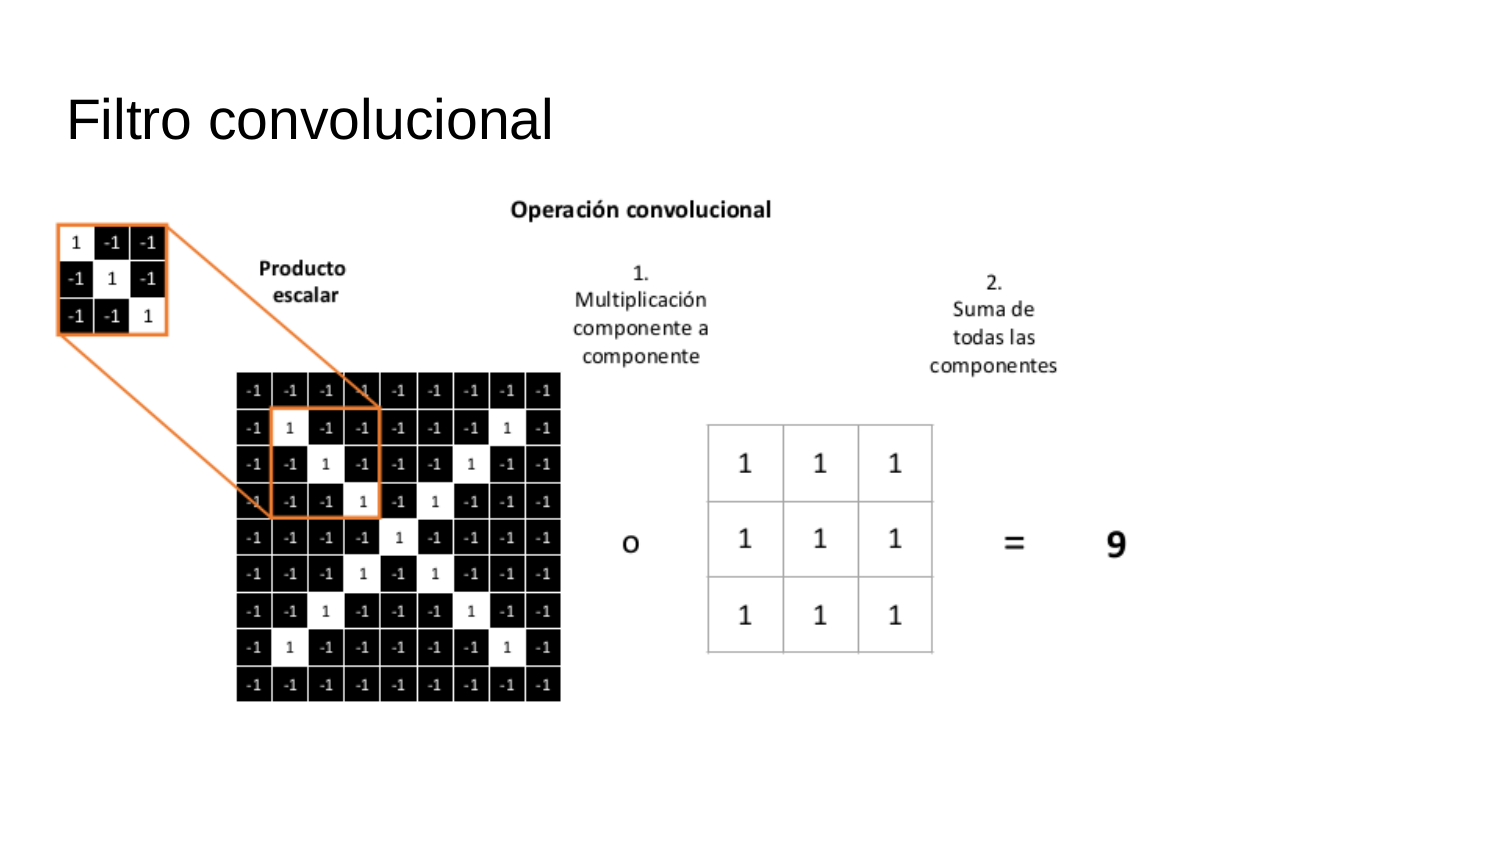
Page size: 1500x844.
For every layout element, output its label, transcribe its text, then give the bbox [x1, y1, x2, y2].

picture [51, 188, 1141, 722]
title Filtro convolucional [51, 72, 1449, 167]
